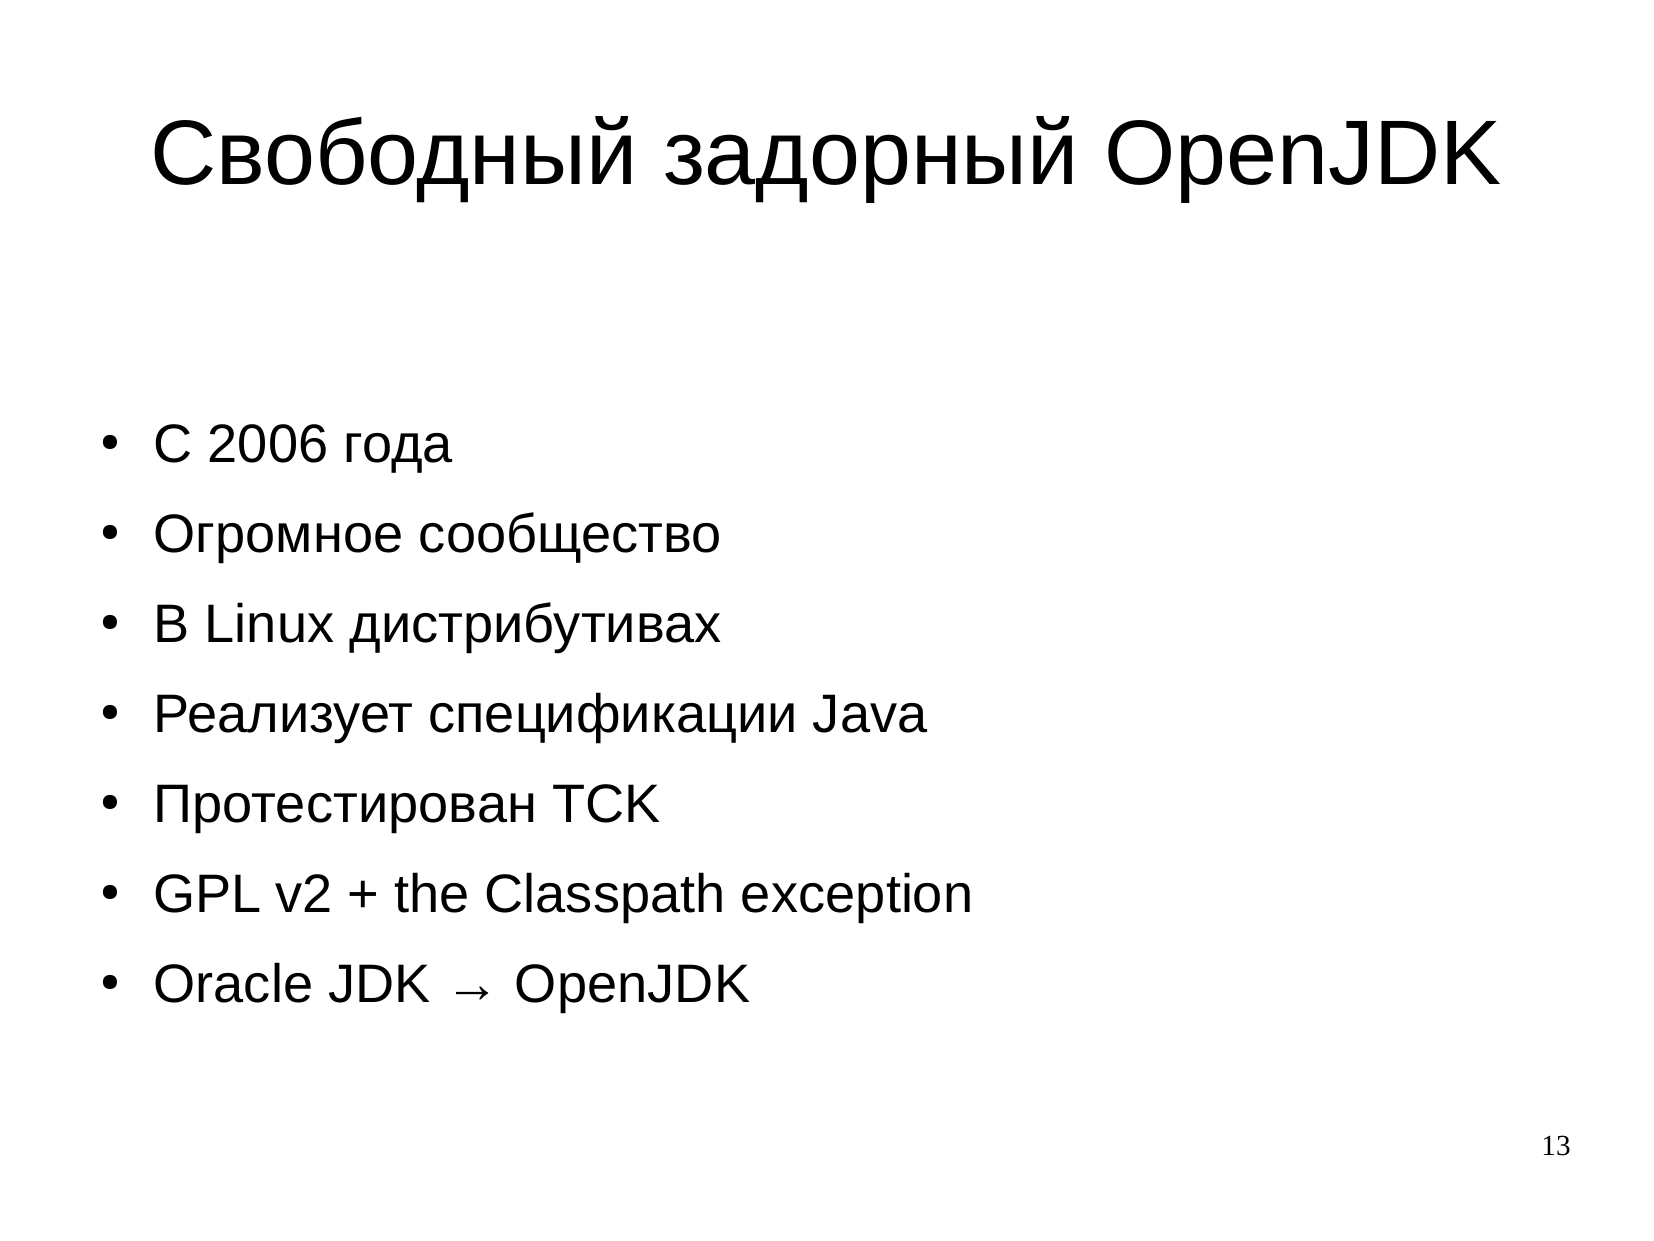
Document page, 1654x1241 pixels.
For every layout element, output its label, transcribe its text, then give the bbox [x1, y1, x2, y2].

list С 2006 года Огромное сообщество В Linux дистрибутивах Реализует спецификации Java Протестирован TCK GPL v2 + the Classpath exception Oracle JDK → OpenJDK [82, 413, 1571, 1133]
title Свободный задорный OpenJDK [82, 49, 1571, 257]
